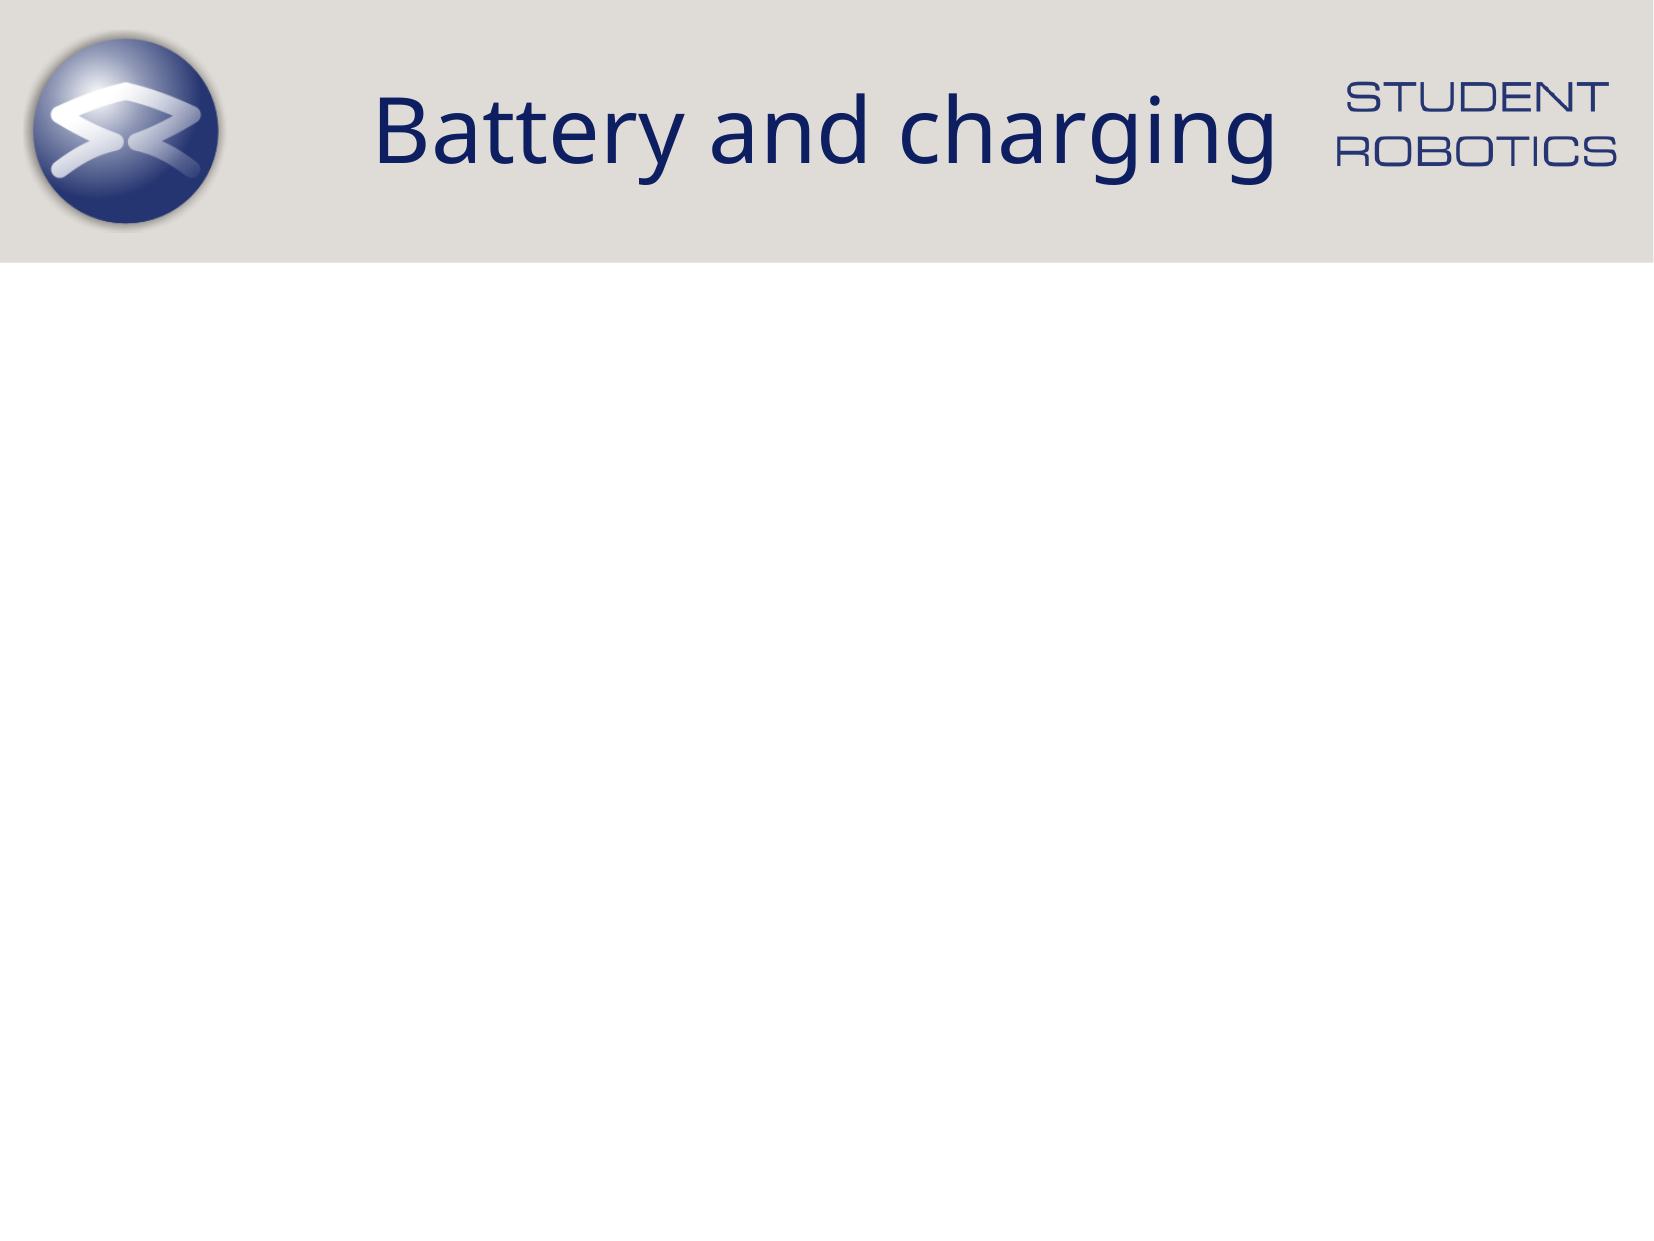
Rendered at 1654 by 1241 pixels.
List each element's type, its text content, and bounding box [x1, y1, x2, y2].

picture [9, 19, 82, 245]
picture [1571, 68, 1633, 174]
title Battery and charging [82, 7, 1571, 250]
